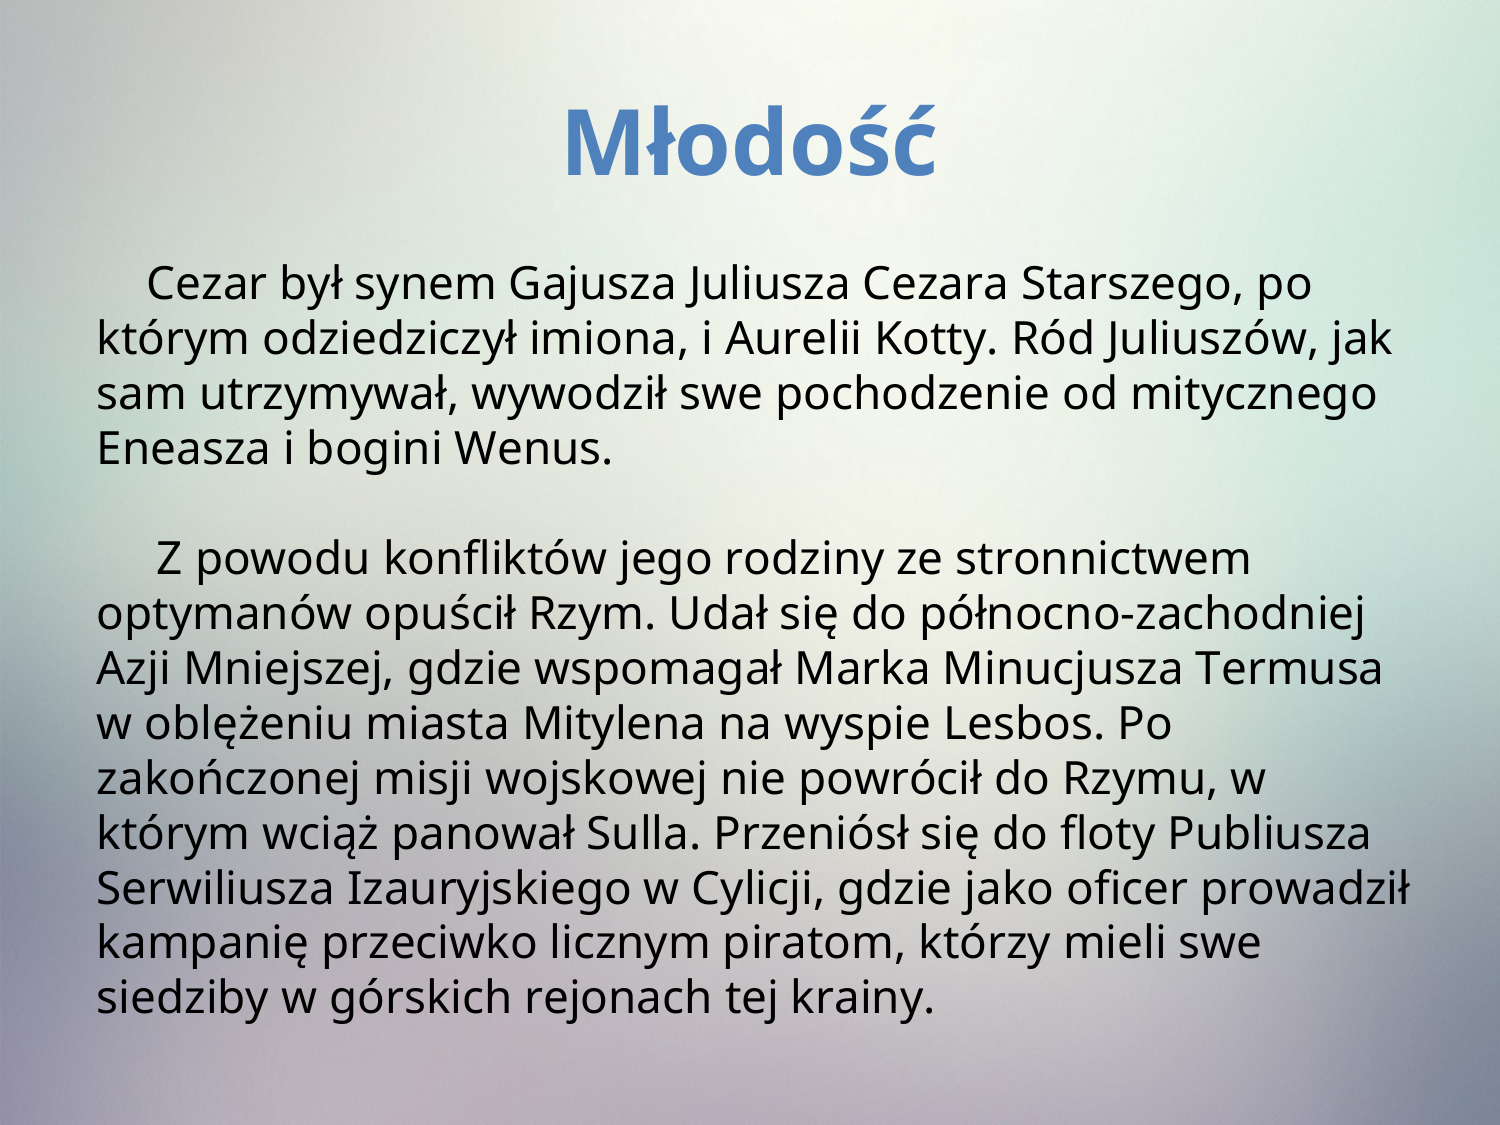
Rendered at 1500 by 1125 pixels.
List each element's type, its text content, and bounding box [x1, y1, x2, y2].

text_box Młodość [75, 45, 1425, 233]
picture [0, 0, 1500, 1125]
text_box Cezar był synem Gajusza Juliusza Cezara Starszego, po którym odziedziczył imiona, i Aurelii Kotty. Ród Juliuszów, jak sam utrzymywał, wywodził swe pochodzenie od mitycznego Eneasza i bogini Wenus. Z powodu konfliktów jego rodziny ze stronnictwem optymanów opuścił Rzym. Udał się do północno-zachodniej Azji Mniejszej, gdzie wspomagał Marka Minucjusza Termusa w oblężeniu miasta Mitylena na wyspie Lesbos. Po zakończonej misji wojskowej nie powrócił do Rzymu, w którym wciąż panował Sulla. Przeniósł się do floty Publiusza Serwiliusza Izauryjskiego w Cylicji, gdzie jako oficer prowadził kampanię przeciwko licznym piratom, którzy mieli swe siedziby w górskich rejonach tej krainy. [82, 246, 1432, 989]
